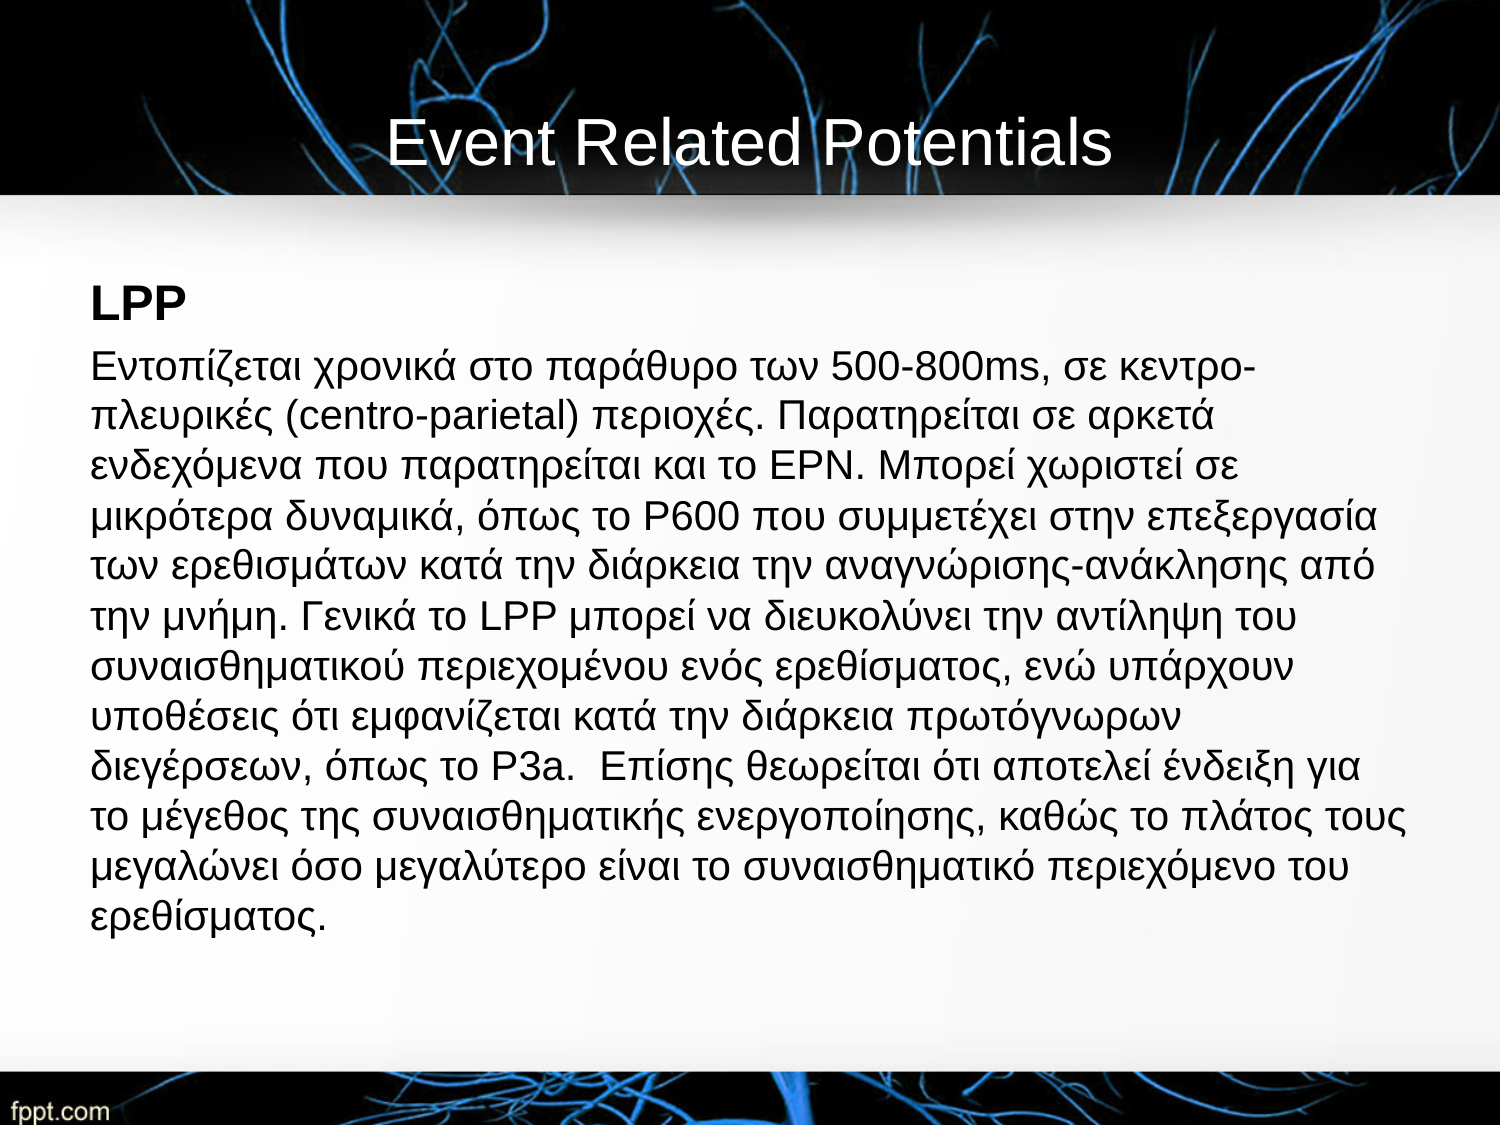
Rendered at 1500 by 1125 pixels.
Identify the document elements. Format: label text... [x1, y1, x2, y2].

title Event Related Potentials [75, 45, 1425, 233]
picture [0, 0, 1500, 1125]
list LPP Εντοπίζεται χρονικά στο παράθυρο των 500-800ms, σε κεντρο-πλευρικές (centro-parietal) περιοχές. Παρατηρείται σε αρκετά ενδεχόμενα που παρατηρείται και το EPN. Μπορεί χωριστεί σε μικρότερα δυναμικά, όπως το P600 που συμμετέχει στην επεξεργασία των ερεθισμάτων κατά την διάρκεια την αναγνώρισης-ανάκλησης από την μνήμη. Γενικά το LPP μπορεί να διευκολύνει την αντίληψη του συναισθηματικού περιεχομένου ενός ερεθίσματος, ενώ υπάρχουν υποθέσεις ότι εμφανίζεται κατά την διάρκεια πρωτόγνωρων διεγέρσεων, όπως το P3a. Επίσης θεωρείται ότι αποτελεί ένδειξη για το μέγεθος της συναισθηματικής ενεργοποίησης, καθώς το πλάτος τους μεγαλώνει όσο μεγαλύτερο είναι το συναισθηματικό περιεχόμενο του ερεθίσματος. [75, 262, 1425, 1005]
